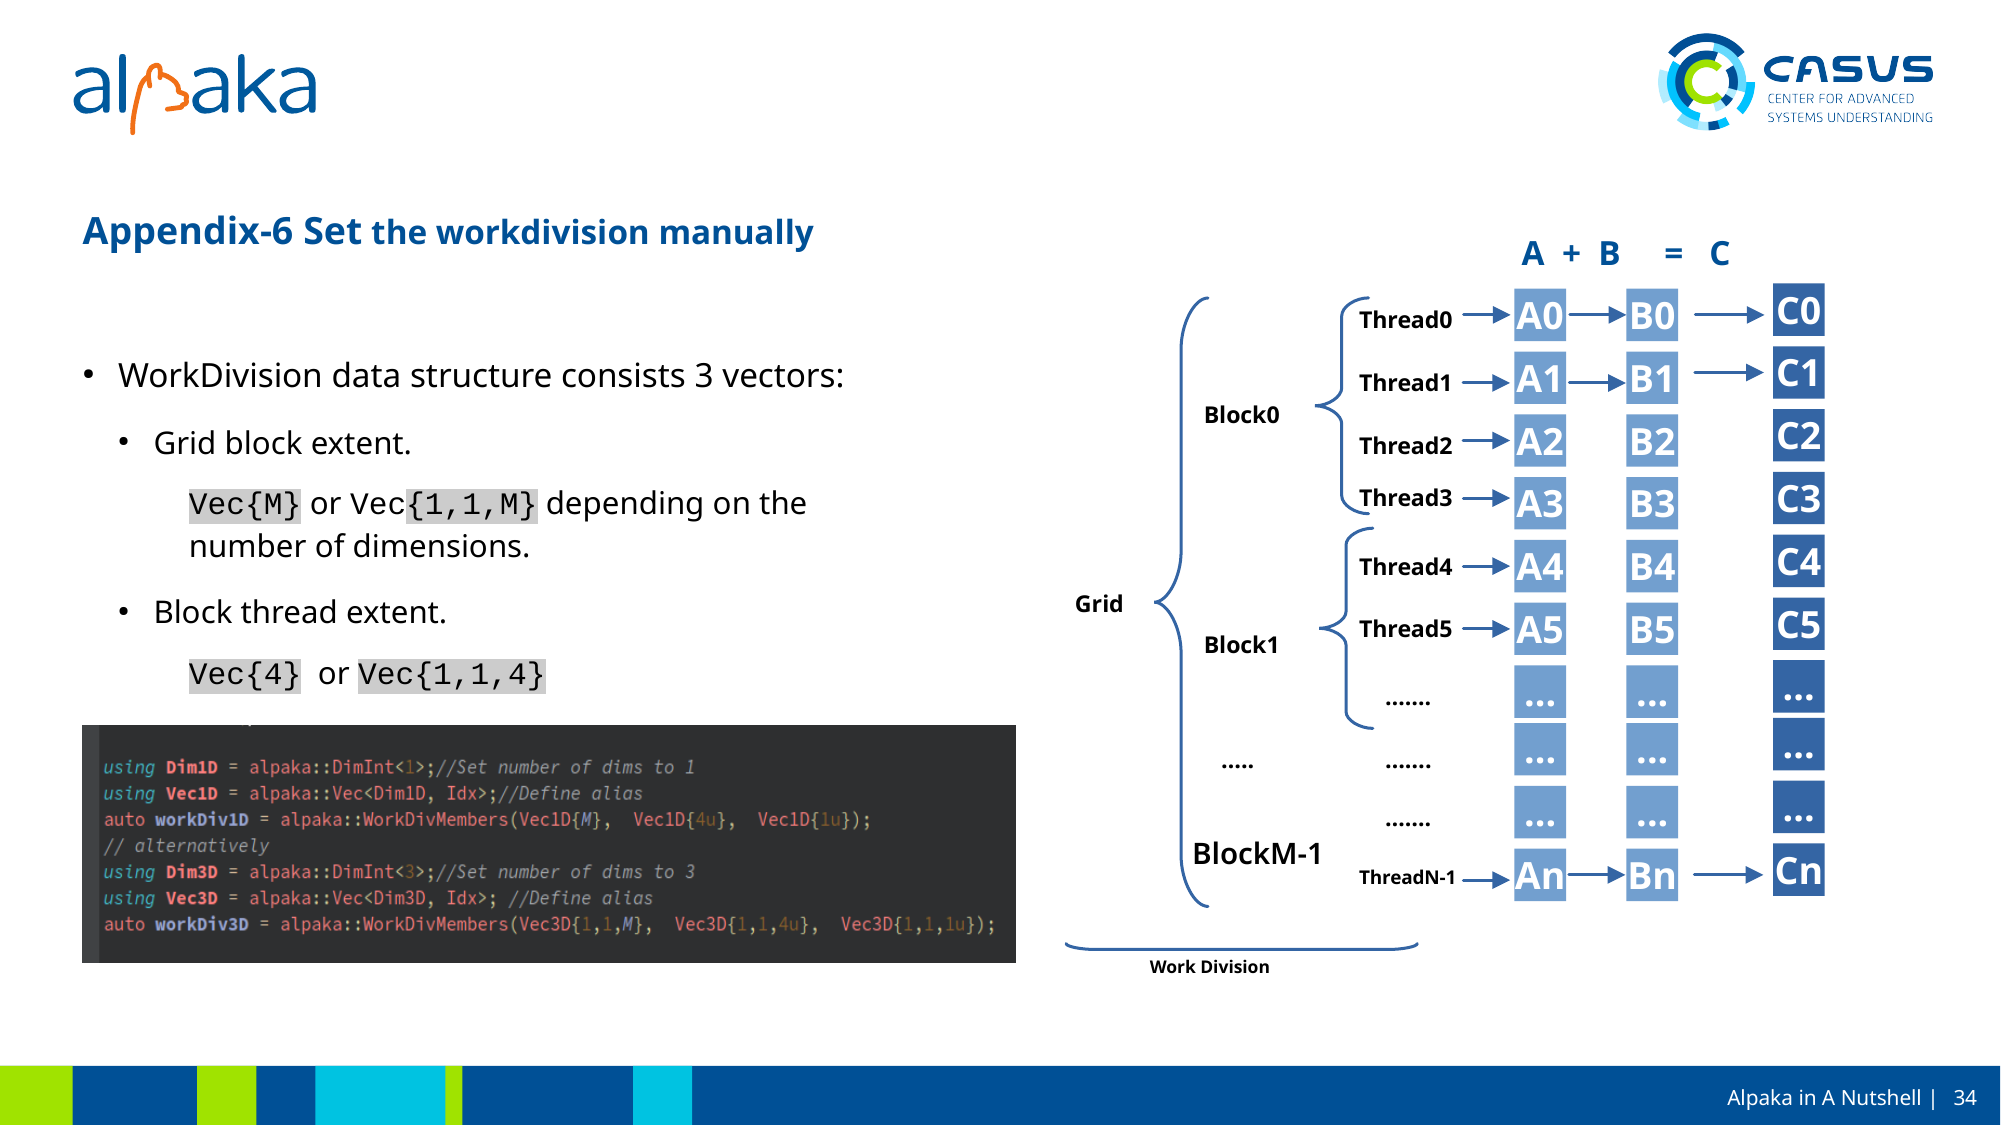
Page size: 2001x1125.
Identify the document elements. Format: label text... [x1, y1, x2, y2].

text_box A2 [1514, 414, 1567, 467]
text_box ... [1773, 780, 1825, 834]
text_box ... [1514, 785, 1567, 839]
text_box C5 [1773, 597, 1825, 650]
list ……. [1385, 681, 1489, 713]
list ThreadN-1 [1359, 864, 1463, 896]
list Grid [1075, 588, 1179, 620]
title A + B = C [1521, 212, 1825, 293]
text_box ... [1626, 665, 1679, 718]
text_box A1 [1514, 351, 1567, 404]
text_box ... [1514, 723, 1567, 776]
text_box ... [1514, 665, 1567, 718]
text_box C3 [1773, 471, 1825, 525]
text_box An [1524, 868, 1530, 878]
list Thread3 [1359, 482, 1463, 514]
list Appendix-6 Set the workdivision manually WorkDivision data structure consists 3 vectors: Grid block extent. Vec{M} or Vec{1,1,M} depending on the number of dimensions. Block thread extent. Vec{4} or Vec{1,1,4} Elements per thread Setting work-div manually [82, 153, 920, 725]
list Block1 [1203, 628, 1308, 661]
list Block0 [1203, 398, 1308, 431]
text_box A5 [1514, 602, 1567, 655]
list ……. [1385, 744, 1489, 776]
text_box A4 [1514, 539, 1567, 593]
text_box An [1514, 848, 1567, 902]
text_box C0 [1773, 283, 1825, 336]
text_box C4 [1773, 534, 1825, 588]
list BlockM-1 [1192, 833, 1335, 875]
list Work Division [1149, 955, 1312, 980]
list Thread0 [1359, 304, 1463, 336]
list Thread2 [1359, 430, 1463, 462]
text_box C2 [1773, 409, 1825, 462]
text_box B4 [1626, 539, 1679, 593]
text_box Cn [1773, 843, 1825, 896]
picture [72, 53, 317, 136]
list Thread5 [1359, 613, 1463, 645]
list ….. [1221, 744, 1325, 776]
text_box A0 [1514, 288, 1567, 342]
picture [82, 725, 1016, 963]
text_box ... [1773, 660, 1825, 713]
text_box C1 [1773, 346, 1825, 399]
text_box B2 [1626, 414, 1679, 467]
list Thread4 [1359, 550, 1463, 582]
picture [1658, 33, 1933, 131]
text_box B0 [1626, 293, 1679, 342]
text_box B5 [1626, 602, 1679, 655]
list ……. [1385, 801, 1489, 834]
text_box ... [1626, 723, 1679, 776]
text_box ... [1773, 717, 1825, 771]
text_box Bn [1626, 848, 1679, 902]
text_box B3 [1626, 477, 1679, 530]
text_box B1 [1626, 351, 1679, 404]
list Thread1 [1359, 367, 1463, 399]
text_box A3 [1514, 477, 1567, 530]
text_box ... [1626, 785, 1679, 839]
